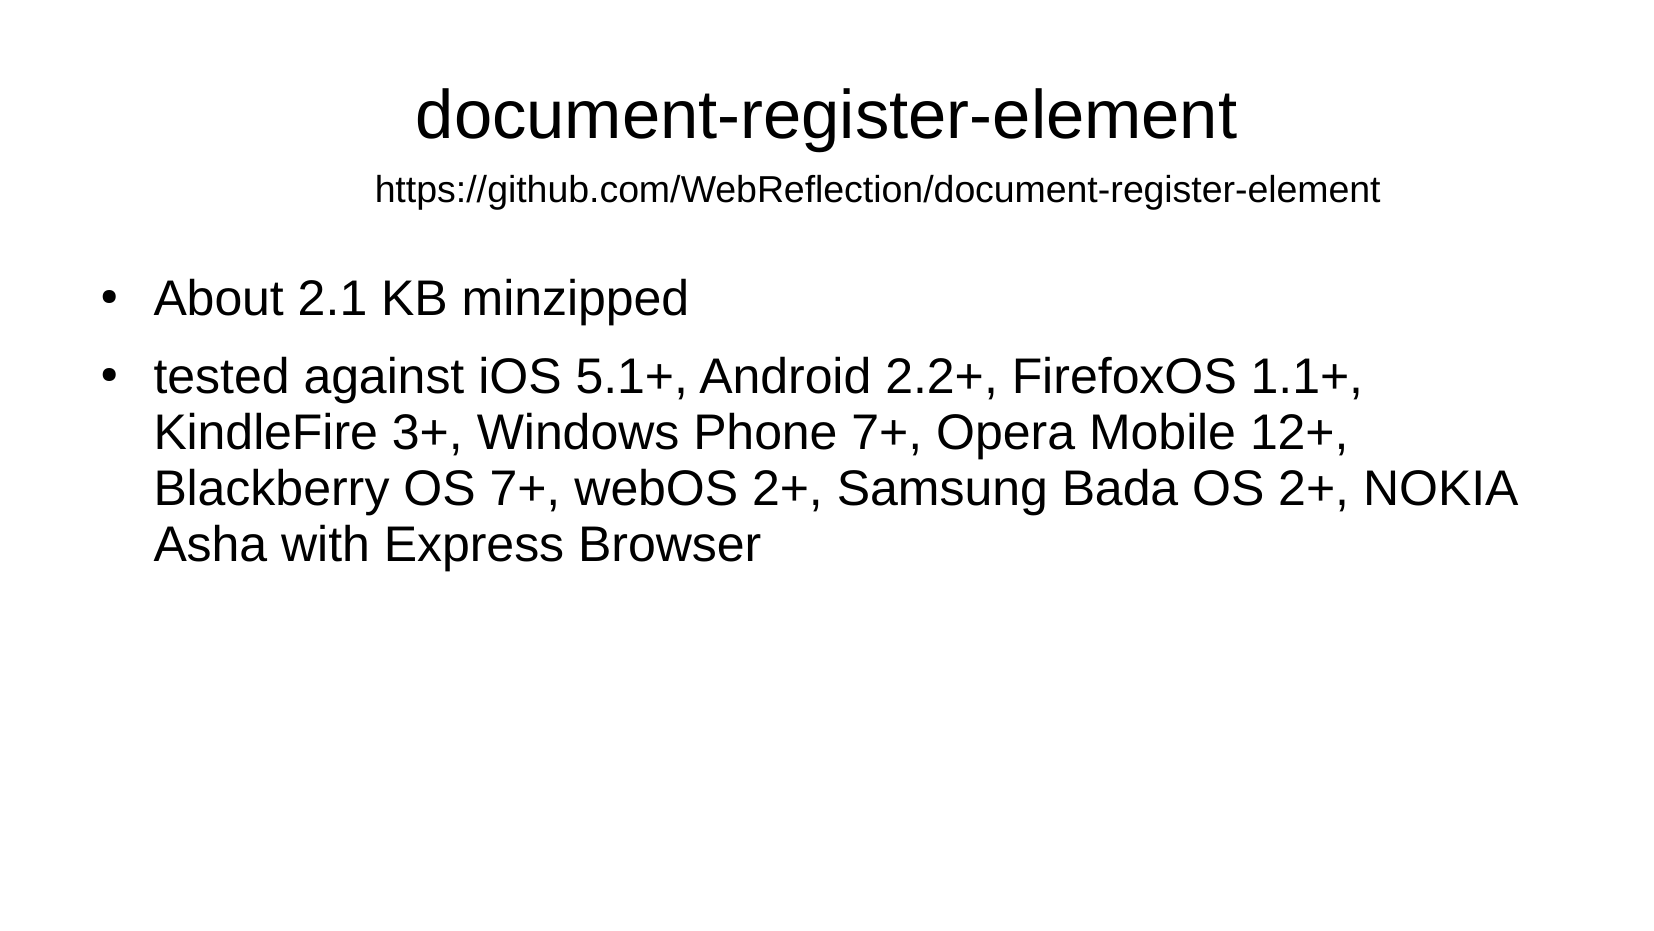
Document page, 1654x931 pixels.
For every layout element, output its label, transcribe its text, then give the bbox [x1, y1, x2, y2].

text_box https://github.com/WebReflection/document-register-element [360, 160, 1396, 218]
title document-register-element [82, 37, 1571, 193]
list About 2.1 KB minzipped tested against iOS 5.1+, Android 2.2+, FirefoxOS 1.1+, KindleFire 3+, Windows Phone 7+, Opera Mobile 12+, Blackberry OS 7+, webOS 2+, Samsung Bada OS 2+, NOKIA Asha with Express Browser [82, 270, 1571, 811]
